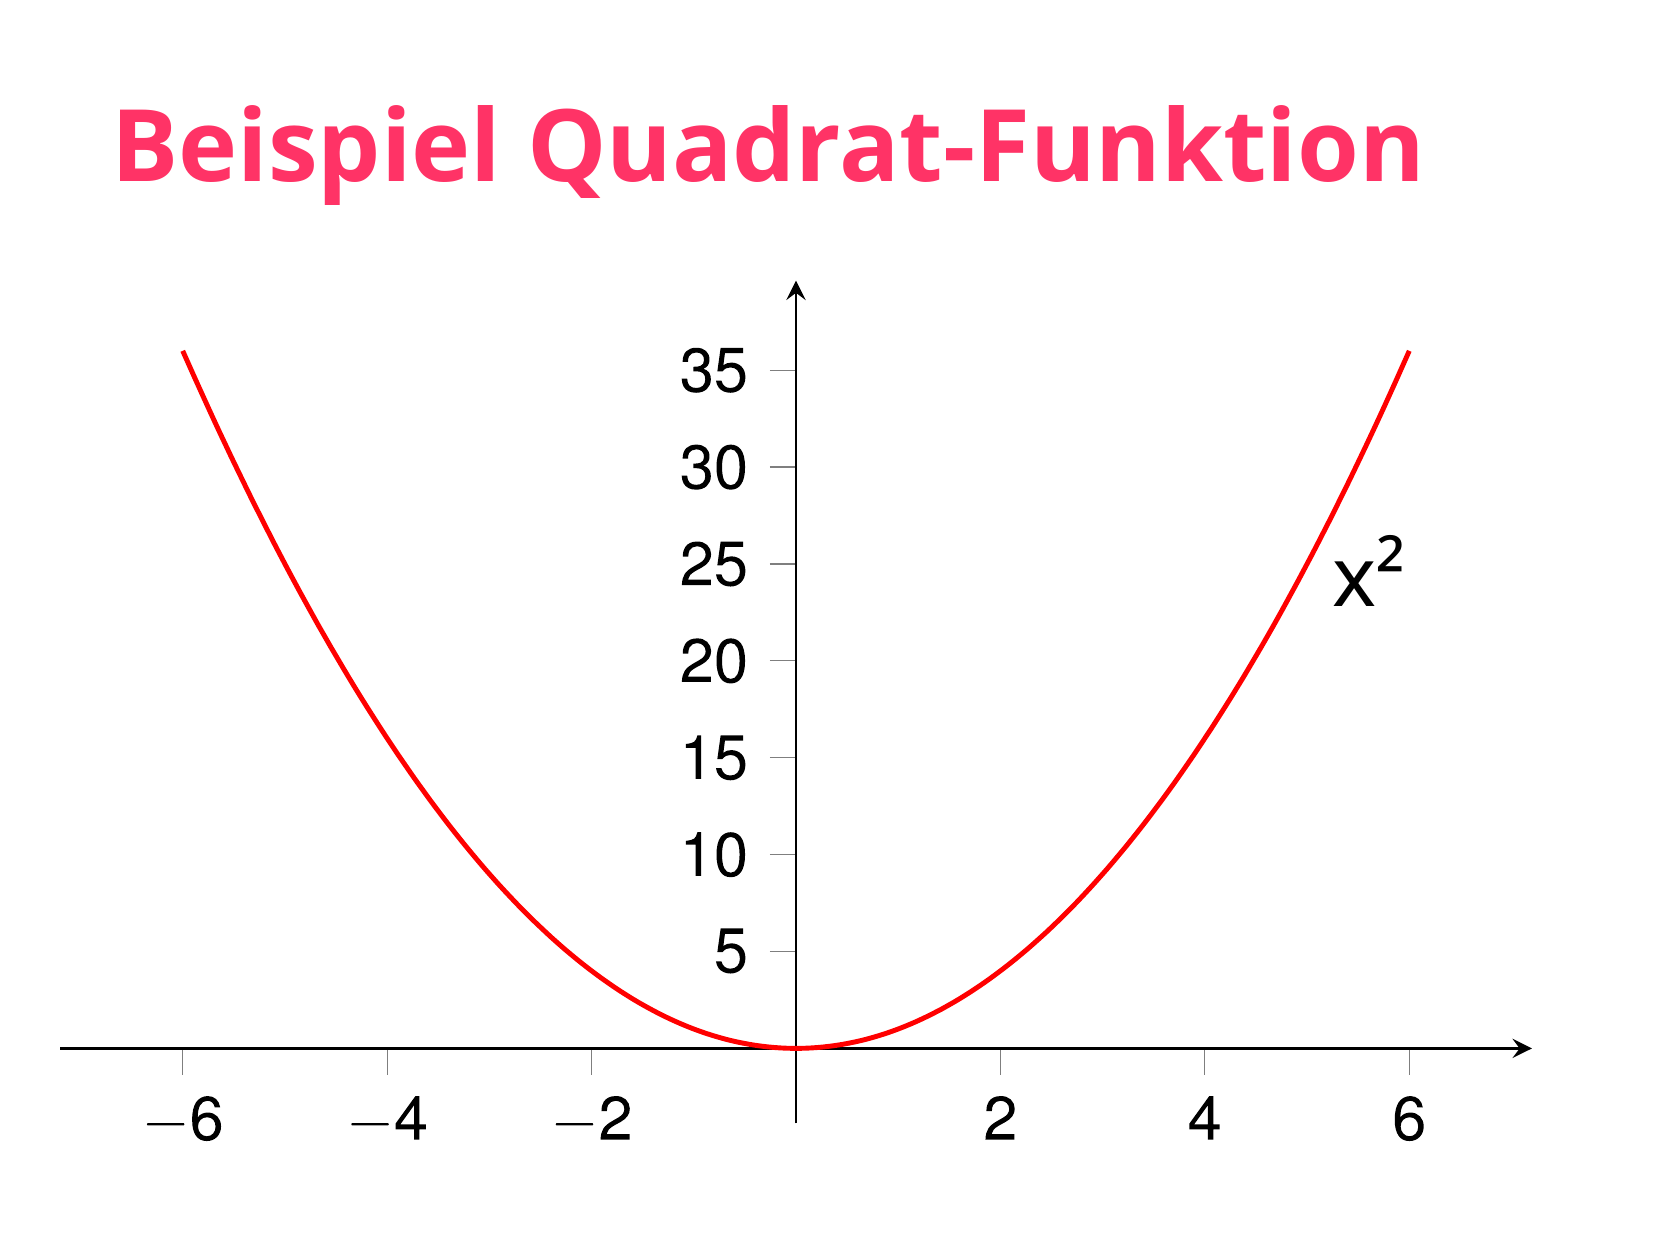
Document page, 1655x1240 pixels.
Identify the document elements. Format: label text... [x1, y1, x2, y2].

picture [45, 266, 1548, 1177]
text_box Beispiel Quadrat-Funktion [96, 67, 1447, 195]
text_box x² [1317, 510, 1528, 619]
